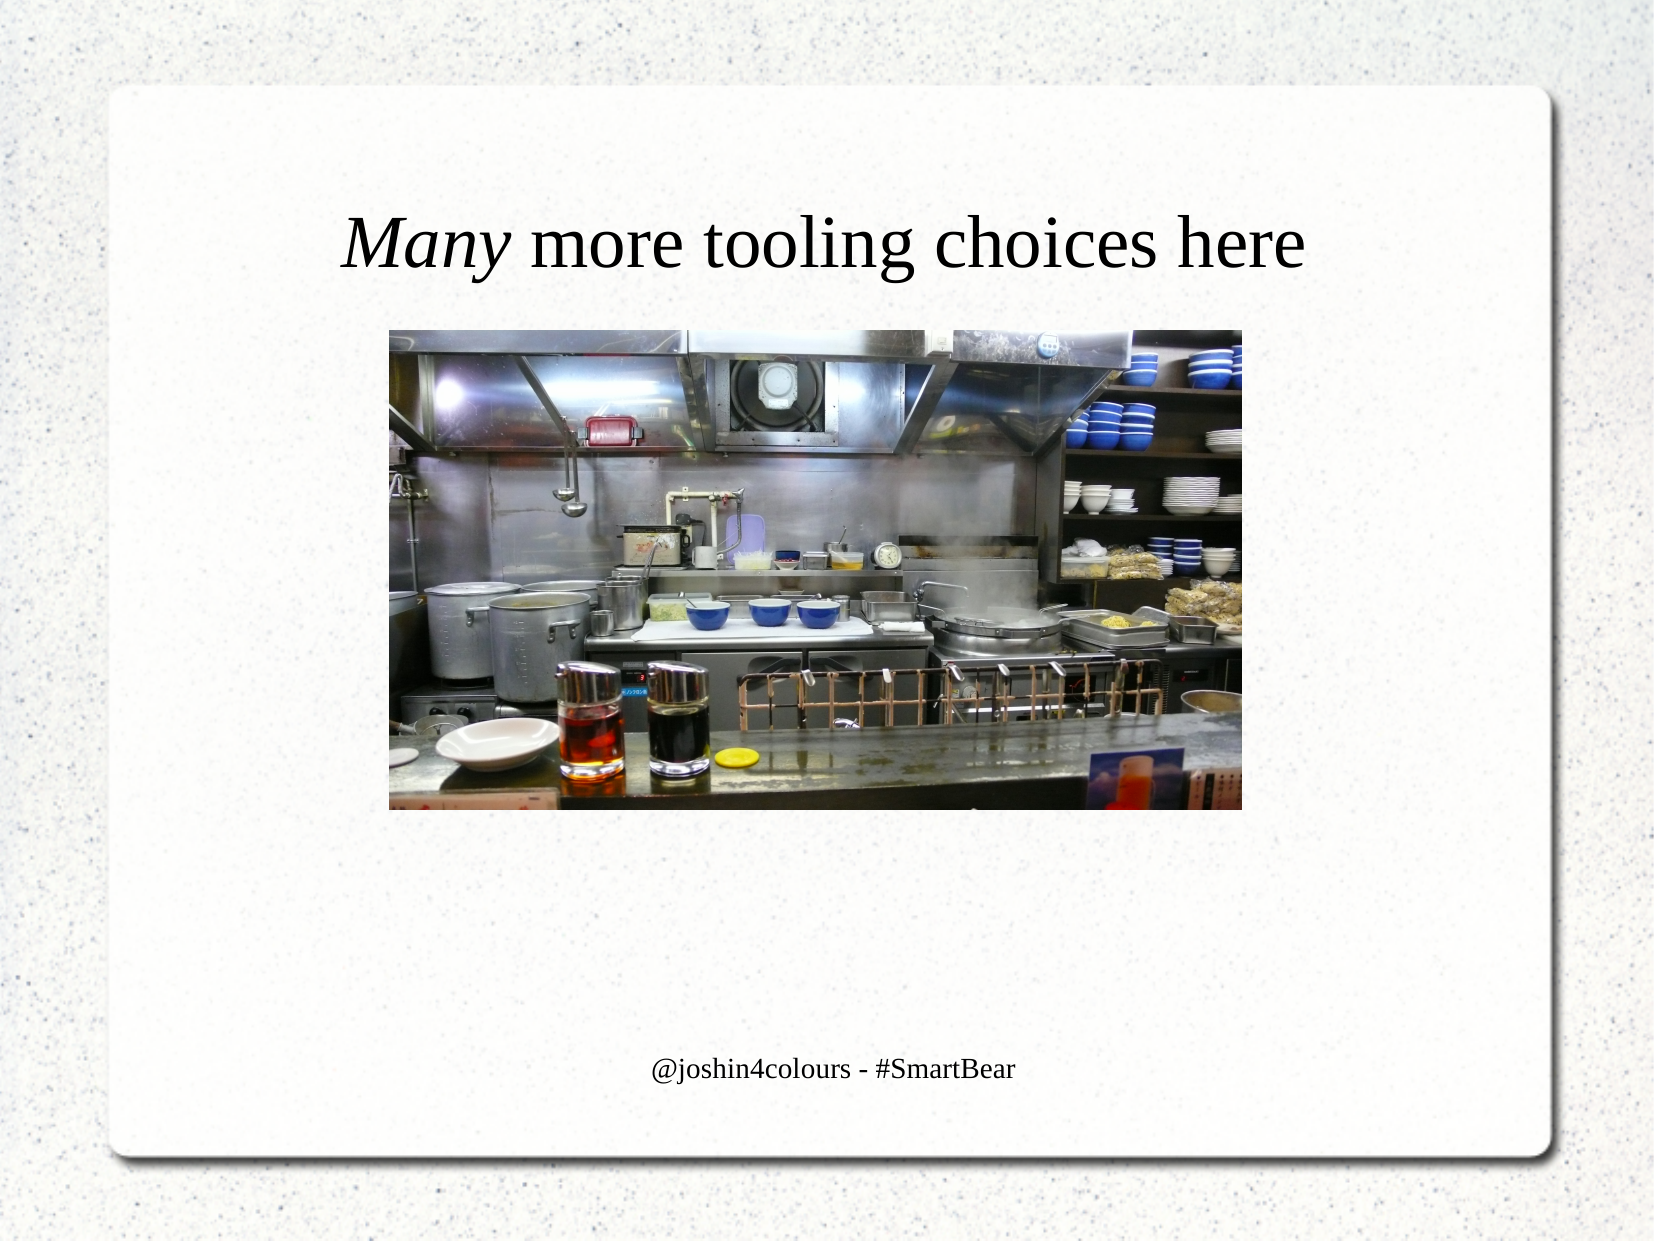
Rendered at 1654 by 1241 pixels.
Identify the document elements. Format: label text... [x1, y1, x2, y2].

subtitle Many more tooling choices here [145, 201, 1504, 1031]
picture [0, 0, 1654, 1241]
